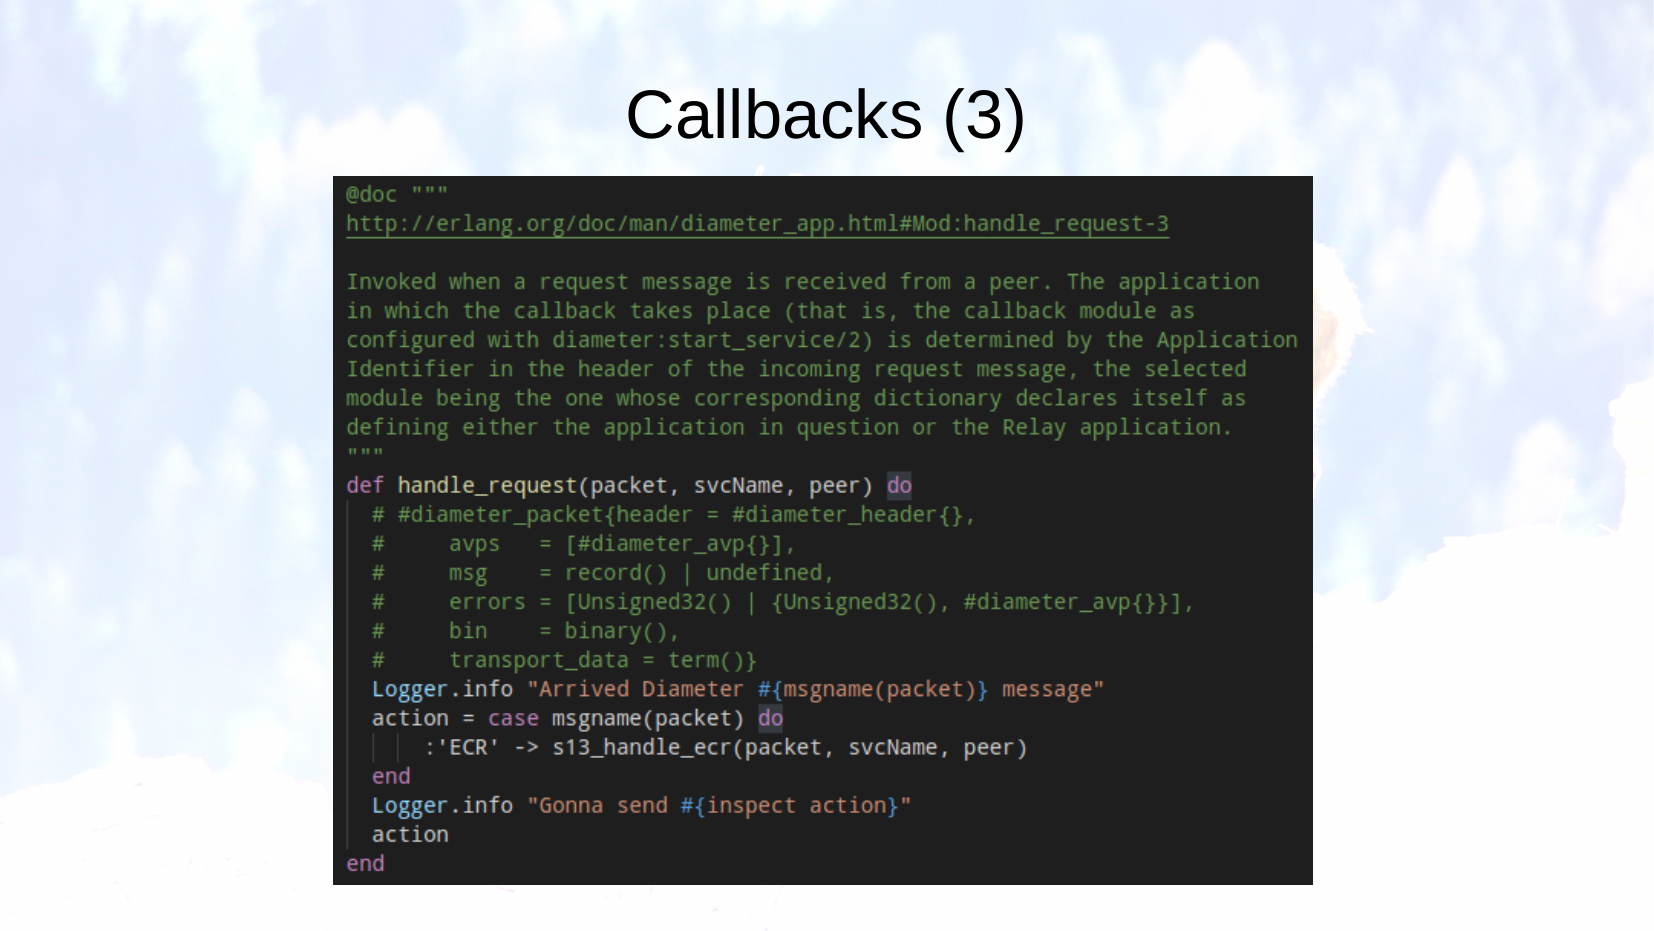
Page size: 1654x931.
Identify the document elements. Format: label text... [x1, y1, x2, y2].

title Callbacks (3) [82, 37, 1571, 193]
picture [0, 0, 1654, 931]
